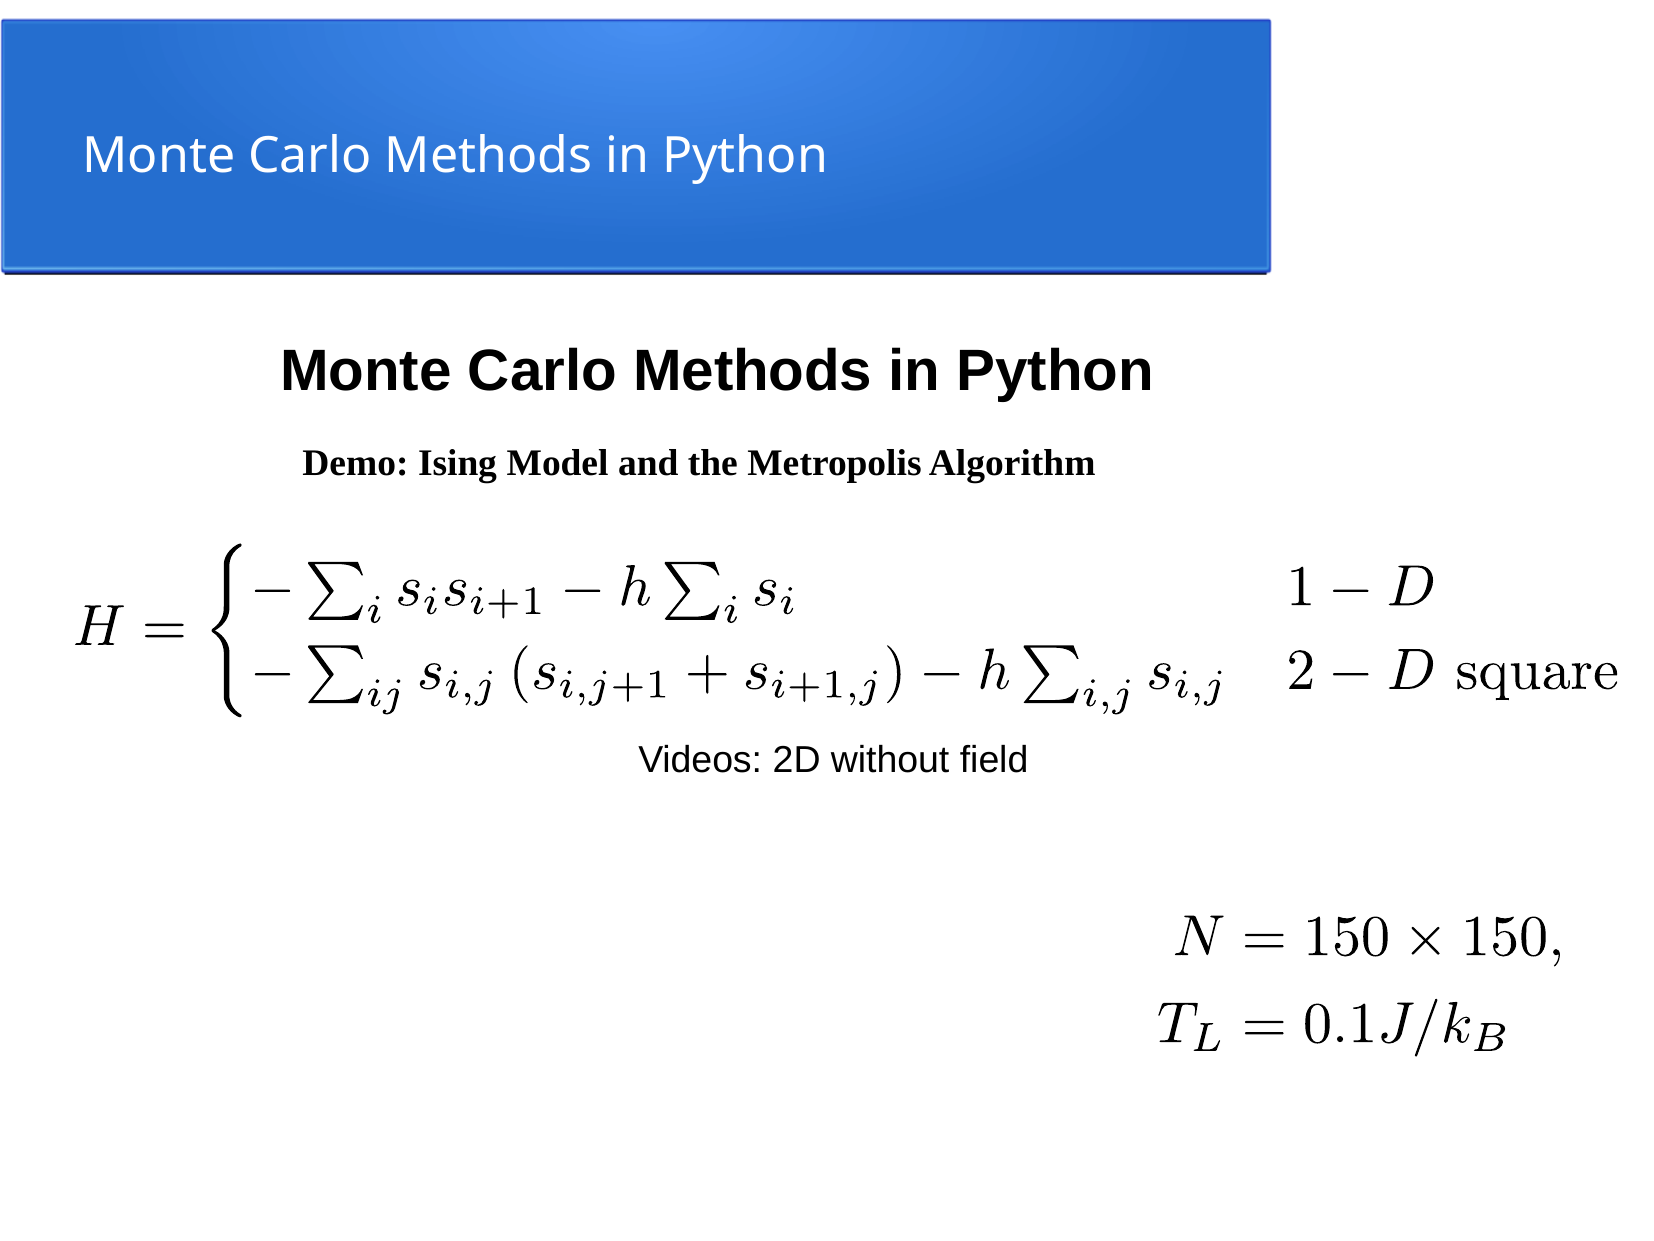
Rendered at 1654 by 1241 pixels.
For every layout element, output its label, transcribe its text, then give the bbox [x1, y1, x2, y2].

text_box [980, 648, 1009, 690]
text_box [1510, 663, 1541, 690]
text_box [1353, 1003, 1373, 1043]
text_box Videos: 2D without field [623, 731, 1044, 789]
text_box [1571, 663, 1592, 689]
text_box [826, 670, 842, 698]
text_box [687, 654, 727, 694]
text_box [560, 679, 573, 698]
text_box [470, 596, 484, 615]
text_box [211, 543, 242, 718]
text_box [1388, 649, 1434, 689]
picture [0, 17, 1275, 281]
text_box [1473, 1023, 1506, 1051]
text_box [1363, 916, 1388, 957]
text_box [745, 663, 768, 690]
text_box [445, 679, 459, 698]
text_box [398, 579, 420, 606]
text_box [368, 688, 381, 707]
text_box [1414, 998, 1438, 1057]
text_box [534, 663, 556, 690]
text_box [789, 672, 820, 703]
text_box Demo: Ising Model and the Metropolis Algorithm [90, 437, 1571, 1113]
text_box [588, 679, 605, 706]
text_box [1308, 916, 1328, 956]
text_box [1111, 688, 1129, 715]
text_box [650, 670, 666, 698]
text_box [488, 588, 519, 619]
text_box [1457, 662, 1477, 690]
text_box Monte Carlo Methods in Python [265, 324, 1397, 405]
text_box [1158, 1002, 1198, 1043]
text_box [1023, 645, 1079, 704]
text_box [859, 679, 876, 706]
text_box [1305, 1003, 1330, 1044]
text_box [308, 645, 364, 704]
text_box [1102, 701, 1108, 714]
text_box [1083, 688, 1096, 707]
text_box [1194, 692, 1200, 706]
text_box [1174, 915, 1224, 956]
text_box [1334, 916, 1359, 957]
text_box [514, 645, 528, 704]
text_box [465, 692, 471, 706]
text_box [1289, 650, 1313, 689]
text_box [772, 679, 785, 698]
text_box [444, 579, 467, 606]
text_box [382, 688, 399, 715]
text_box [780, 596, 794, 615]
text_box [368, 604, 381, 624]
text_box [1244, 1020, 1284, 1024]
text_box [525, 587, 541, 614]
text_box [612, 672, 643, 703]
text_box Monte Carlo Methods in Python [82, 49, 1571, 257]
text_box [308, 561, 364, 620]
text_box [74, 605, 124, 645]
text_box [1175, 679, 1188, 698]
text_box [1193, 1023, 1221, 1051]
text_box [1480, 663, 1509, 701]
text_box [1149, 663, 1171, 690]
text_box [1203, 679, 1220, 706]
text_box [145, 623, 184, 627]
text_box [1543, 662, 1570, 690]
text_box [419, 663, 442, 690]
text_box [886, 645, 901, 704]
text_box [621, 565, 650, 606]
text_box [724, 604, 737, 624]
text_box [1388, 565, 1434, 606]
text_box [145, 634, 184, 638]
text_box [1443, 1001, 1471, 1043]
text_box [1336, 1036, 1344, 1043]
text_box [1291, 566, 1311, 606]
text_box [424, 596, 437, 615]
text_box [1244, 933, 1284, 937]
text_box [1493, 916, 1517, 957]
text_box [754, 579, 777, 606]
text_box [1521, 916, 1546, 957]
text_box [579, 692, 585, 706]
text_box [1553, 949, 1560, 967]
text_box [1466, 916, 1486, 956]
text_box [849, 692, 856, 706]
text_box [474, 679, 491, 706]
text_box [1411, 926, 1440, 955]
text_box [1594, 662, 1618, 690]
text_box [664, 561, 720, 620]
text_box [1381, 1002, 1414, 1044]
